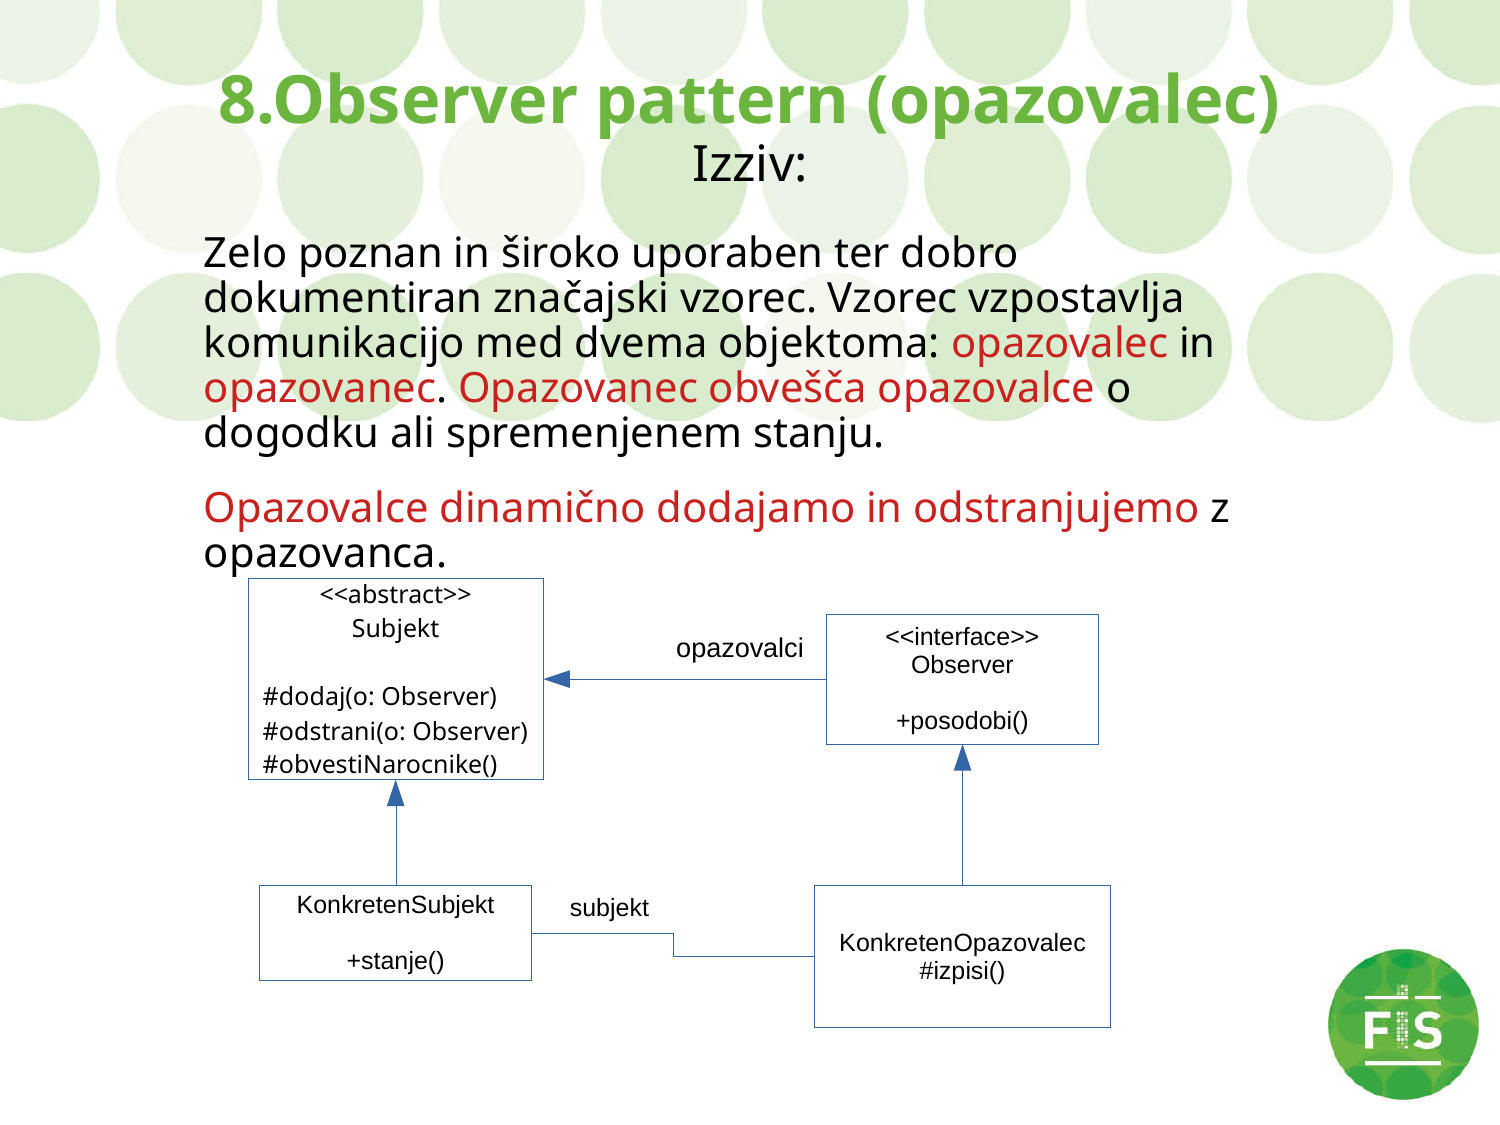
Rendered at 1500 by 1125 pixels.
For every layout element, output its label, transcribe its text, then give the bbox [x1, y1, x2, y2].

text_box KonkretenSubjekt +stanje() [259, 885, 532, 981]
title 8.Observer pattern (opazovalec) Izziv: [75, 59, 1425, 233]
text_box KonkretenOpazovalec #izpisi() [814, 885, 1111, 1028]
text_box <<abstract>> Subjekt #dodaj(o: Observer) #odstrani(o: Observer) #obvestiNarocnike() [248, 578, 544, 780]
text_box <<interface>> Observer +posodobi() [826, 614, 1099, 745]
text_box opazovalci [661, 625, 827, 678]
picture [0, 0, 1500, 1125]
text_box subjekt [555, 885, 733, 985]
list Zelo poznan in široko uporaben ter dobro dokumentiran značajski vzorec. Vzorec vzpostavlja komunikacijo med dvema objektoma: opazovalec in opazovanec. Opazovanec obvešča opazovalce o dogodku ali spremenjenem stanju. Opazovalce dinamično dodajamo in odstranjujemo z opazovanca. [118, 224, 1323, 343]
